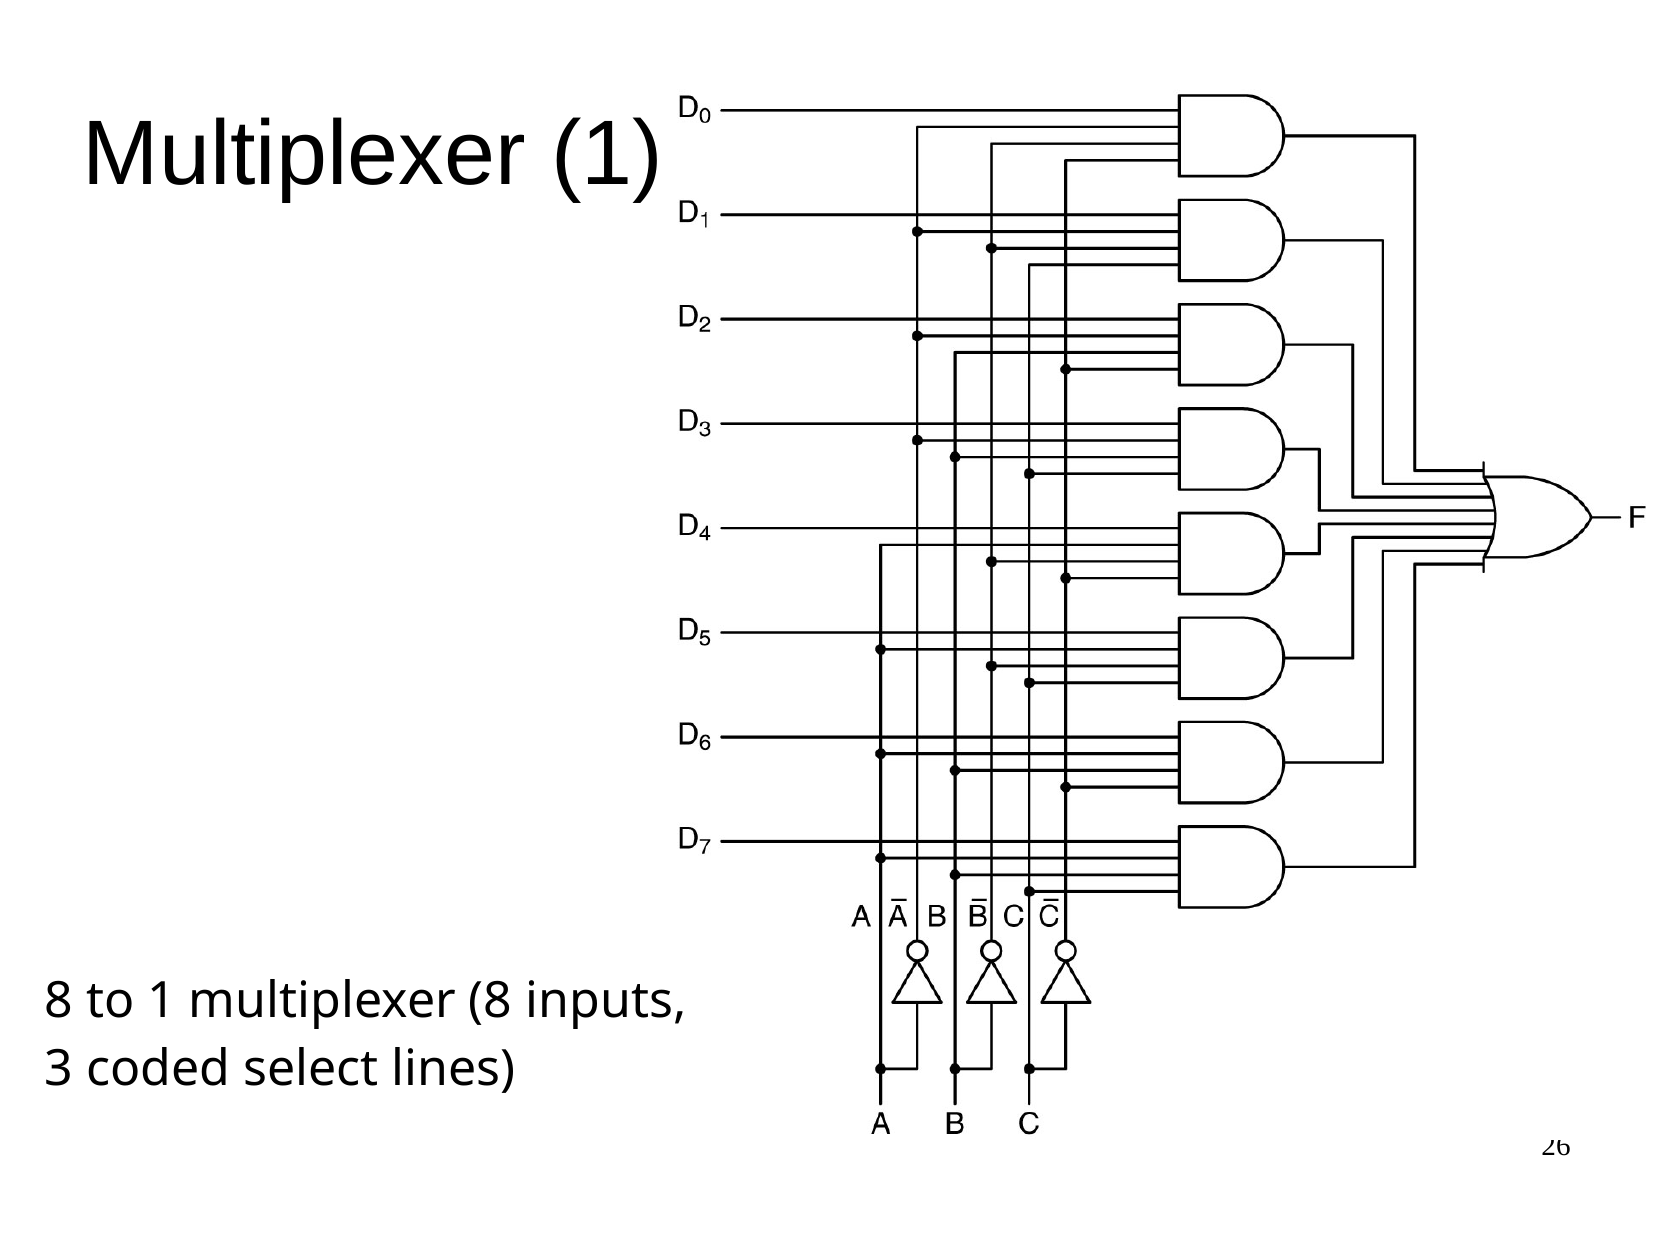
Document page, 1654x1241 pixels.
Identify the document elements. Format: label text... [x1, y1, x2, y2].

title Multiplexer (1) [82, 49, 676, 257]
text_box 8 to 1 multiplexer (8 inputs, 3 coded select lines) [30, 956, 736, 1112]
picture [677, 89, 1646, 1141]
